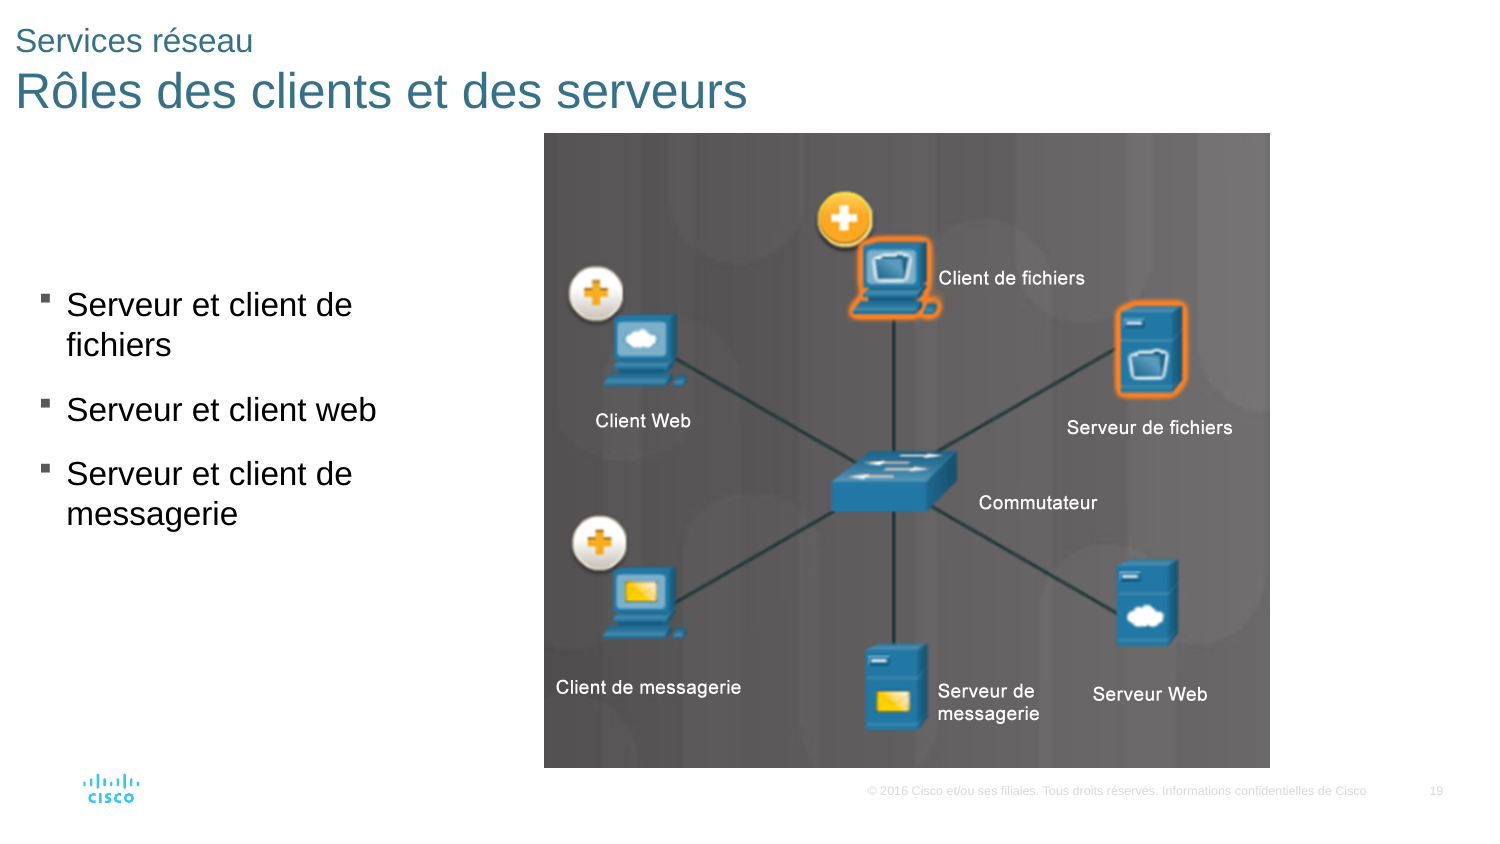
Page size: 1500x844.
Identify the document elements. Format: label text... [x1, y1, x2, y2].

list Serveur et client de fichiers Serveur et client web Serveur et client de messagerie [23, 275, 483, 749]
picture [544, 133, 1270, 768]
title Services réseau Rôles des clients et des serveurs [0, 6, 1500, 131]
